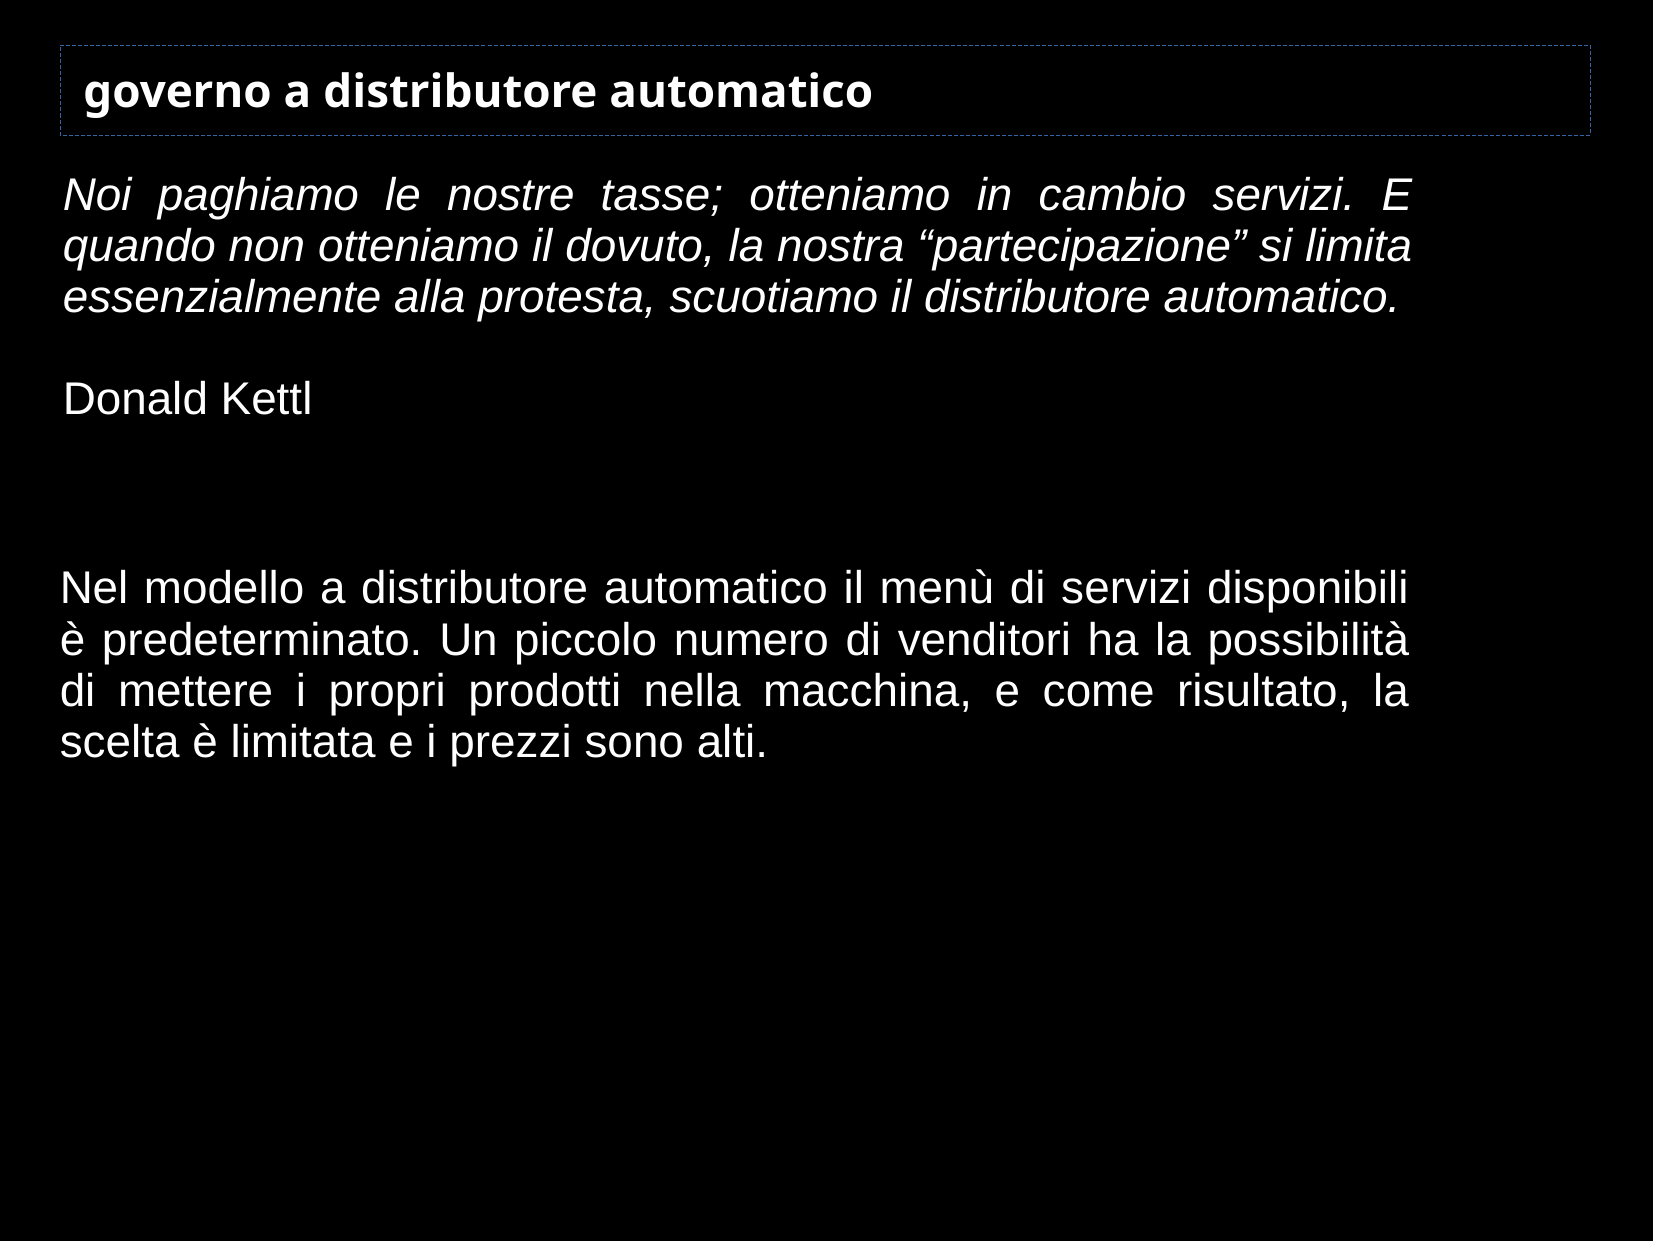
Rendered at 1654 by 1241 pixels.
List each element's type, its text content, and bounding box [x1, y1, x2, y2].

text_box Nel modello a distributore automatico il menù di servizi disponibili è predeterminato. Un piccolo numero di venditori ha la possibilità di mettere i propri prodotti nella macchina, e come risultato, la scelta è limitata e i prezzi sono alti. [45, 555, 1426, 929]
list governo a distributore automatico [60, 45, 1591, 136]
text_box Noi paghiamo le nostre tasse; otteniamo in cambio servizi. E quando non otteniamo il dovuto, la nostra “partecipazione” si limita essenzialmente alla protesta, scuotiamo il distributore automatico. Donald Kettl [48, 161, 1429, 535]
